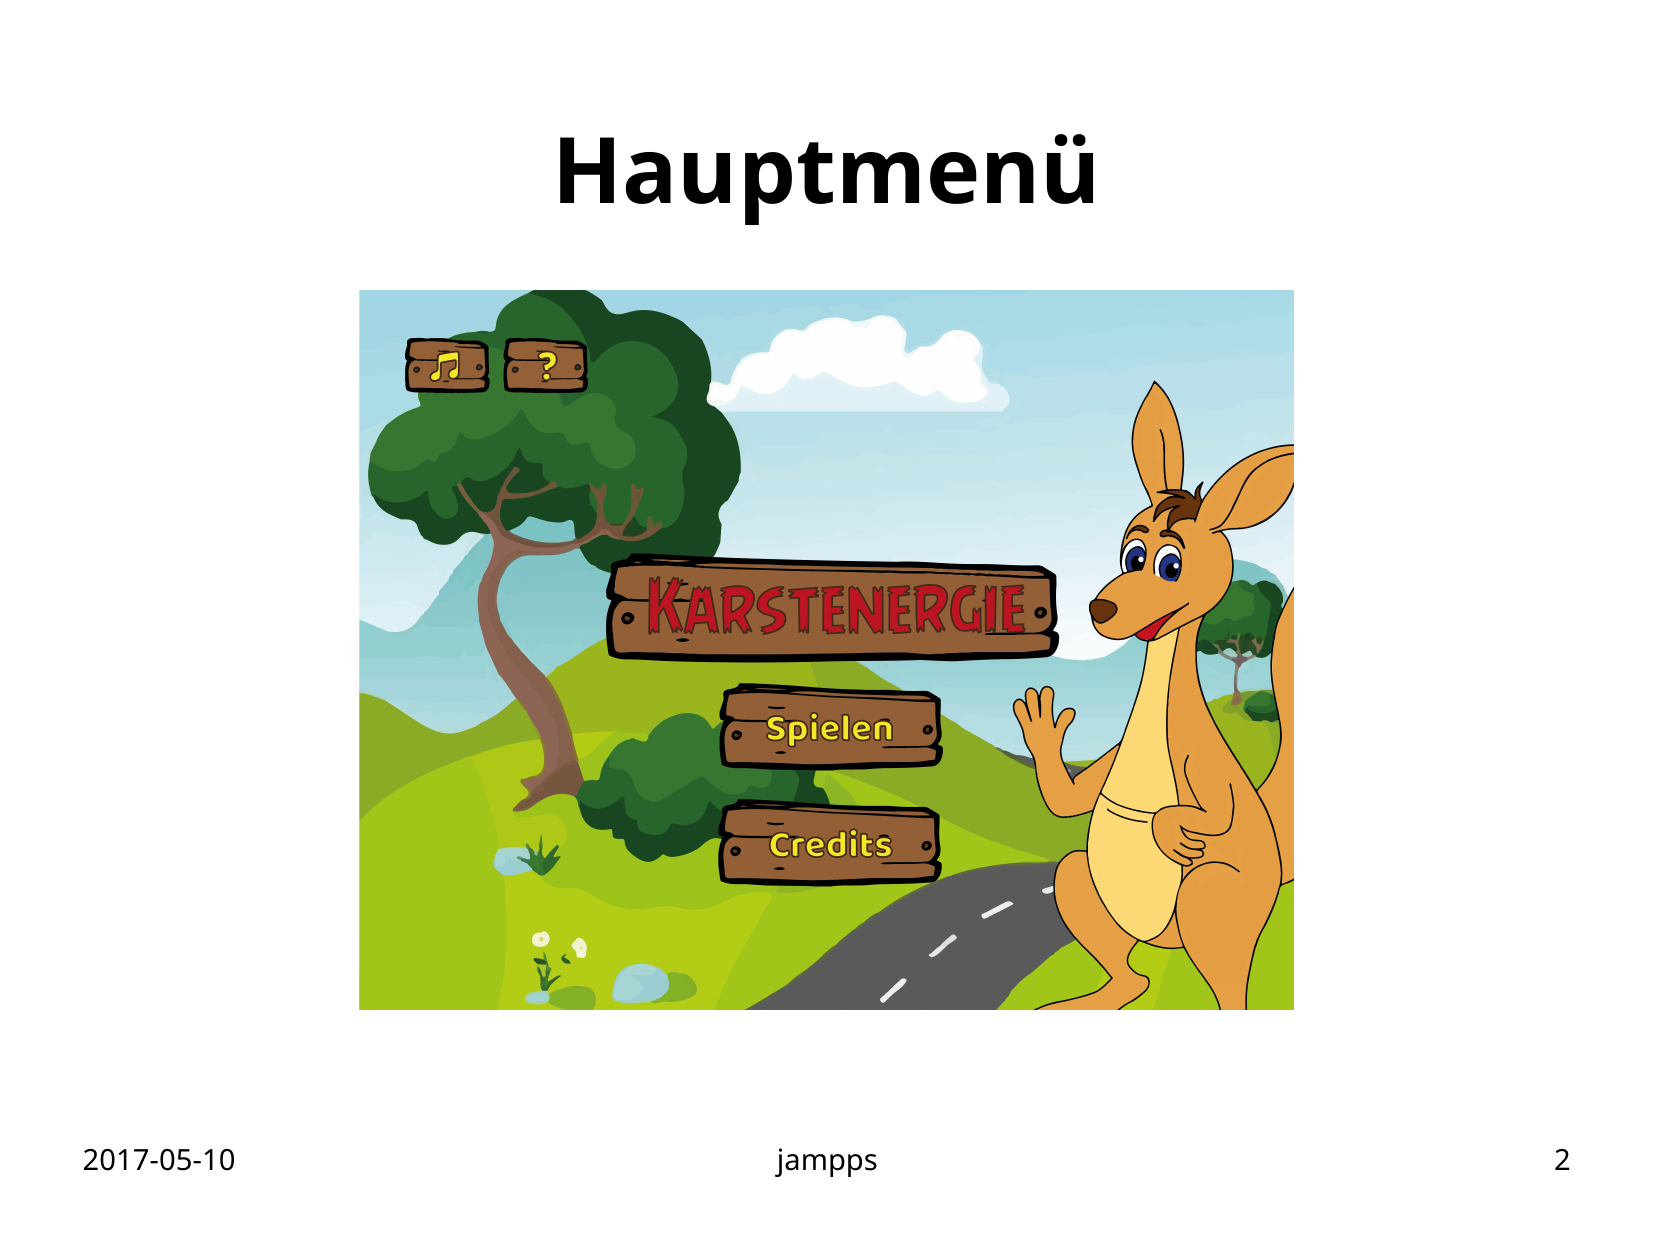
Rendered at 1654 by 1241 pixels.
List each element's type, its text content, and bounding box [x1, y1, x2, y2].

title Hauptmenü [82, 49, 1571, 257]
picture [359, 290, 1294, 1010]
